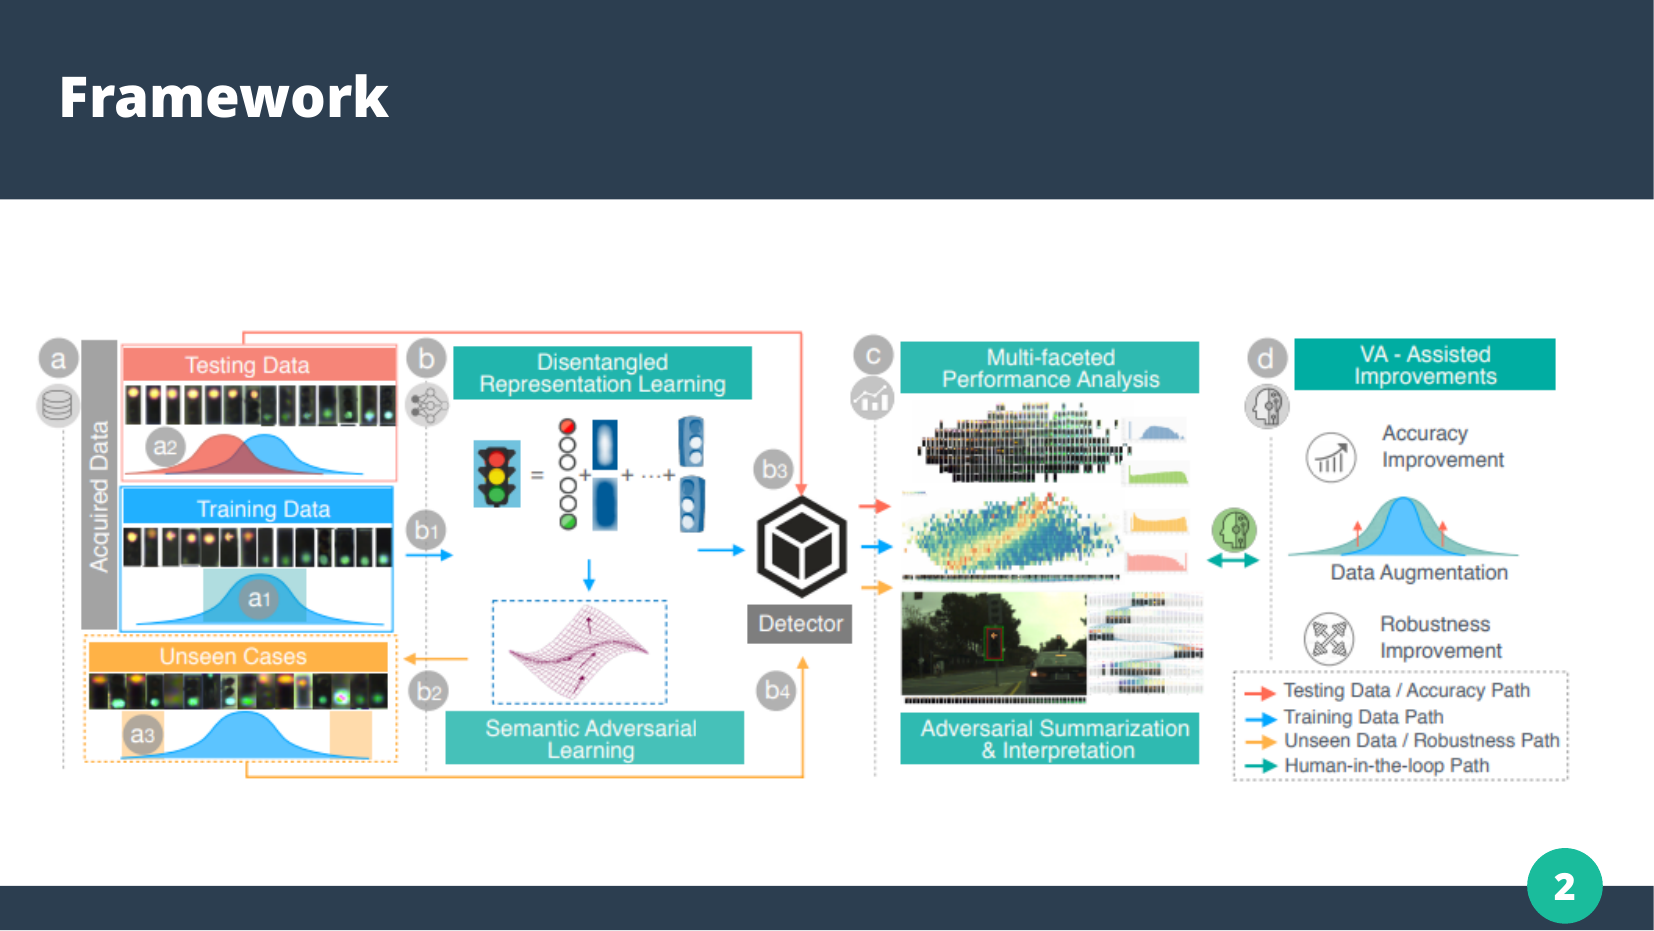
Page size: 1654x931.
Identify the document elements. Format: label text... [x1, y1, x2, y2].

title Framework [59, 37, 1595, 155]
picture [19, 309, 1595, 788]
